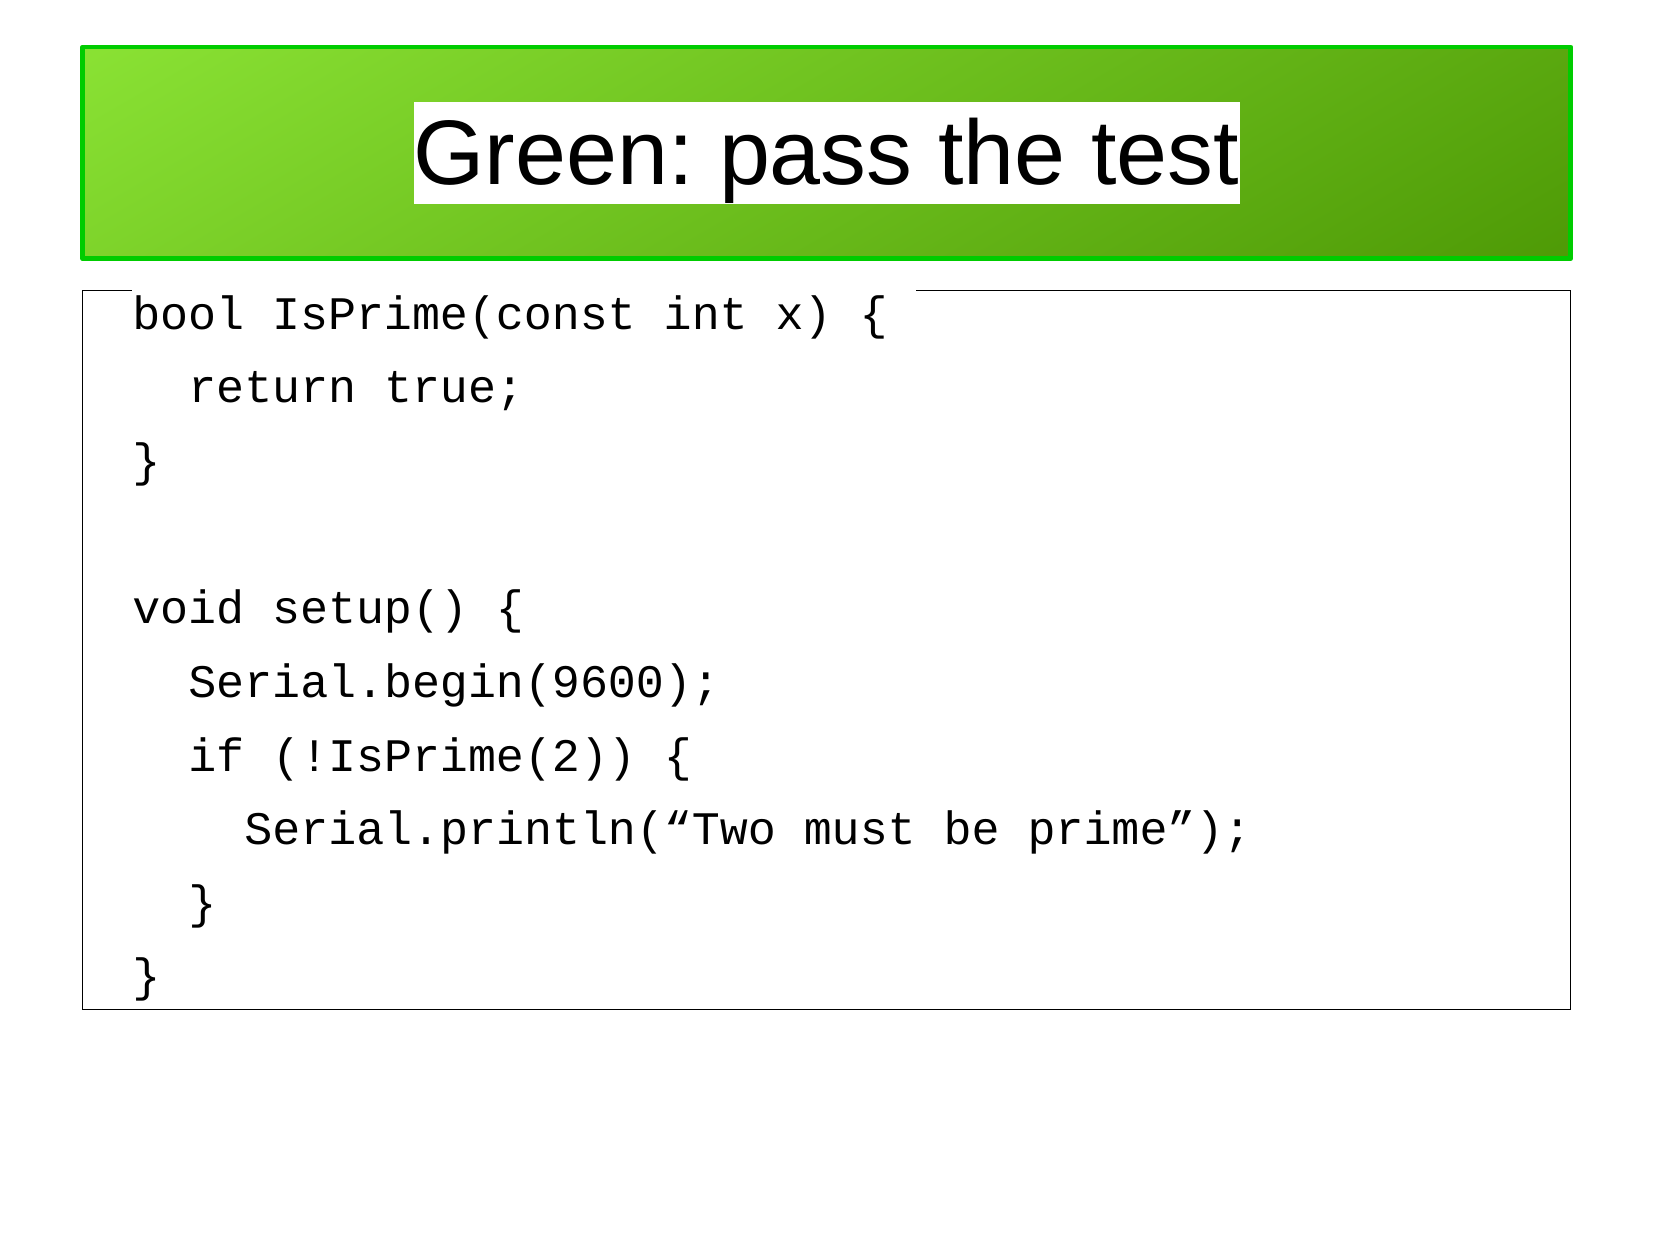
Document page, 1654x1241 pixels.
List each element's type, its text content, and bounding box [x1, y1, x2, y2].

list bool IsPrime(const int x) { return true; } void setup() { Serial.begin(9600); if (!IsPrime(2)) { Serial.println(“Two must be prime”); } } [82, 290, 1571, 1010]
title Green: pass the test [82, 47, 1571, 259]
